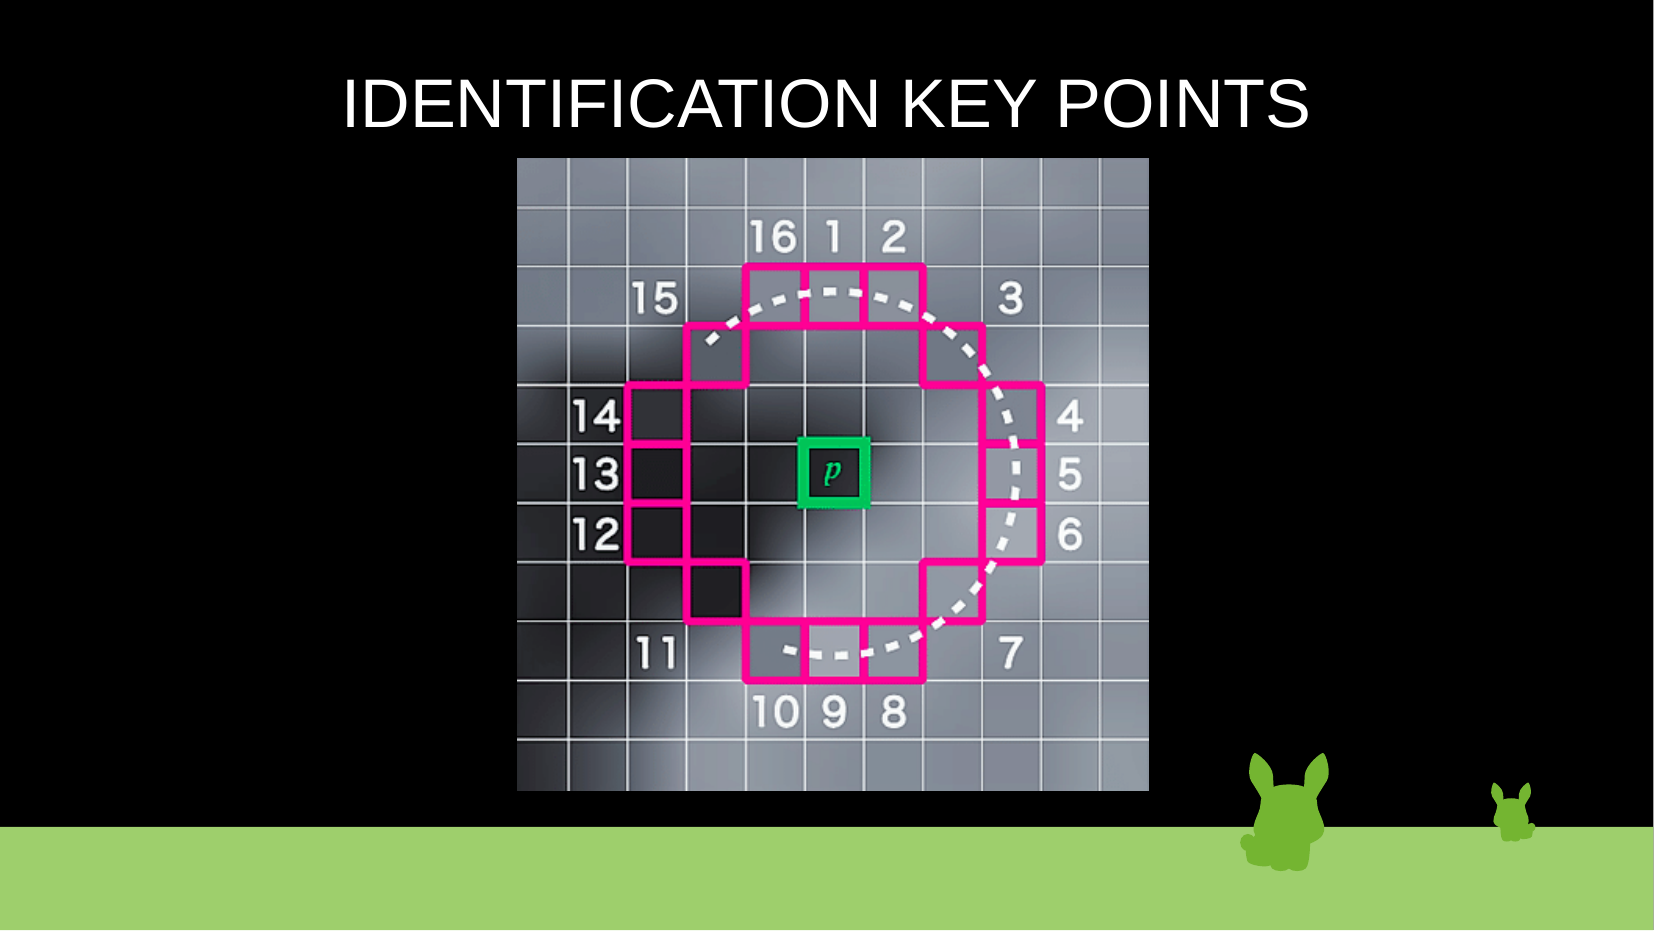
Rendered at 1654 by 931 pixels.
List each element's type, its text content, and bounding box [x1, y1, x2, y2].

title IDENTIFICATION KEY POINTS [88, 29, 1565, 178]
picture [517, 158, 1149, 791]
